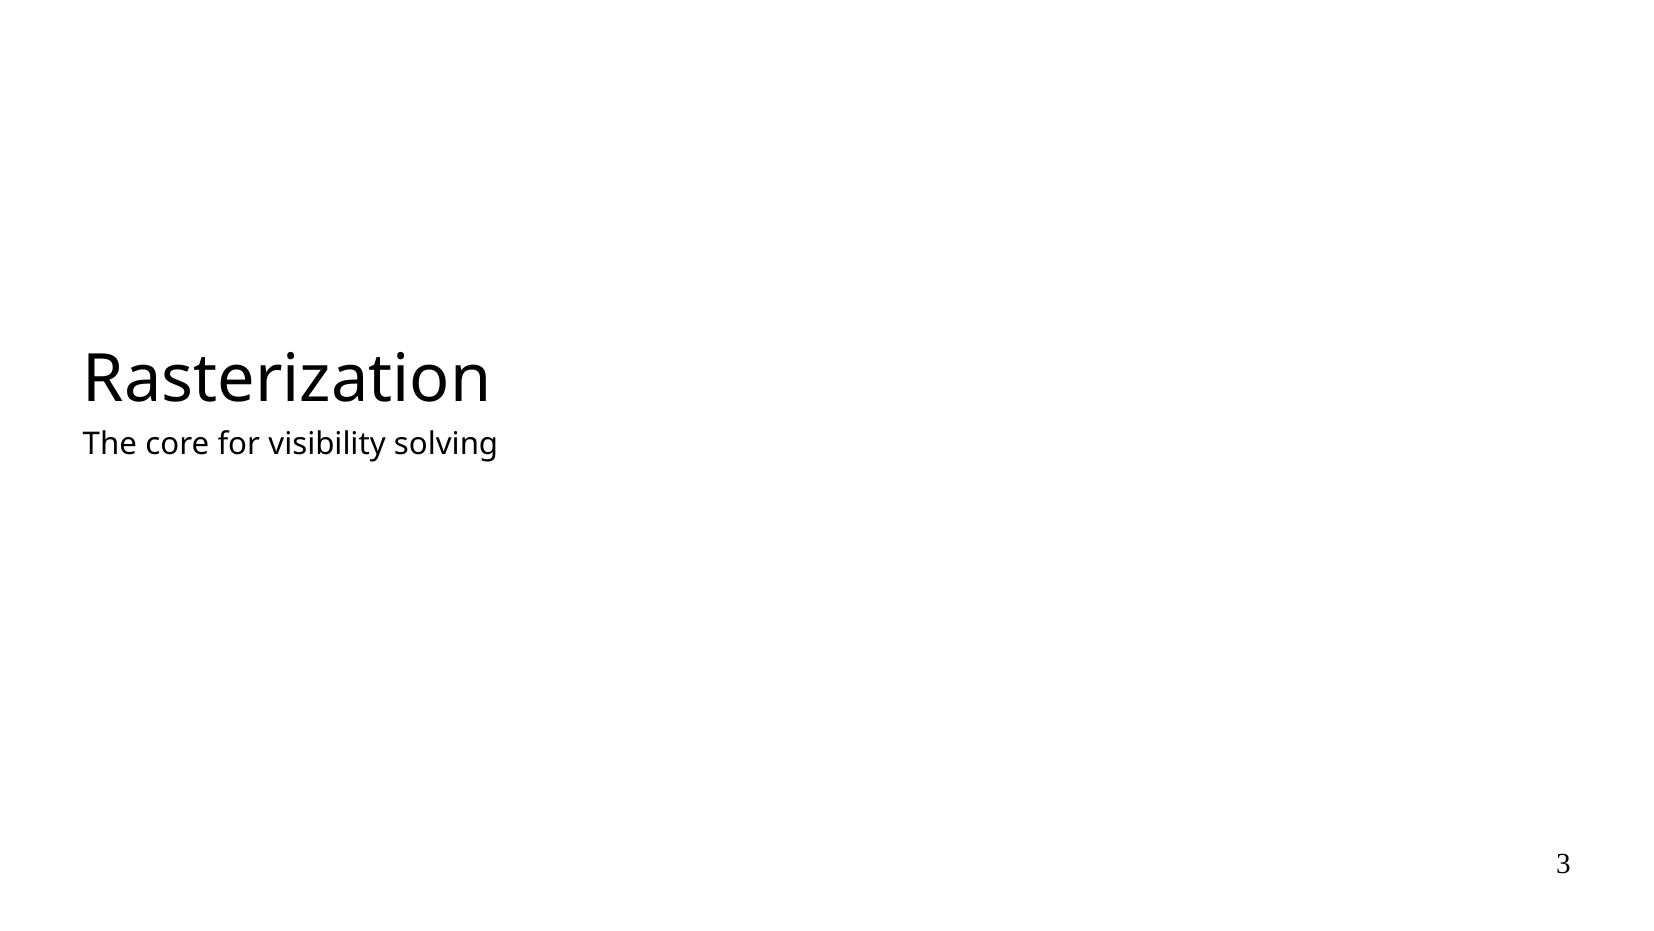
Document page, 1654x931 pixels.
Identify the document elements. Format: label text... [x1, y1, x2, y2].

subtitle Rasterization The core for visibility solving [82, 37, 1571, 757]
